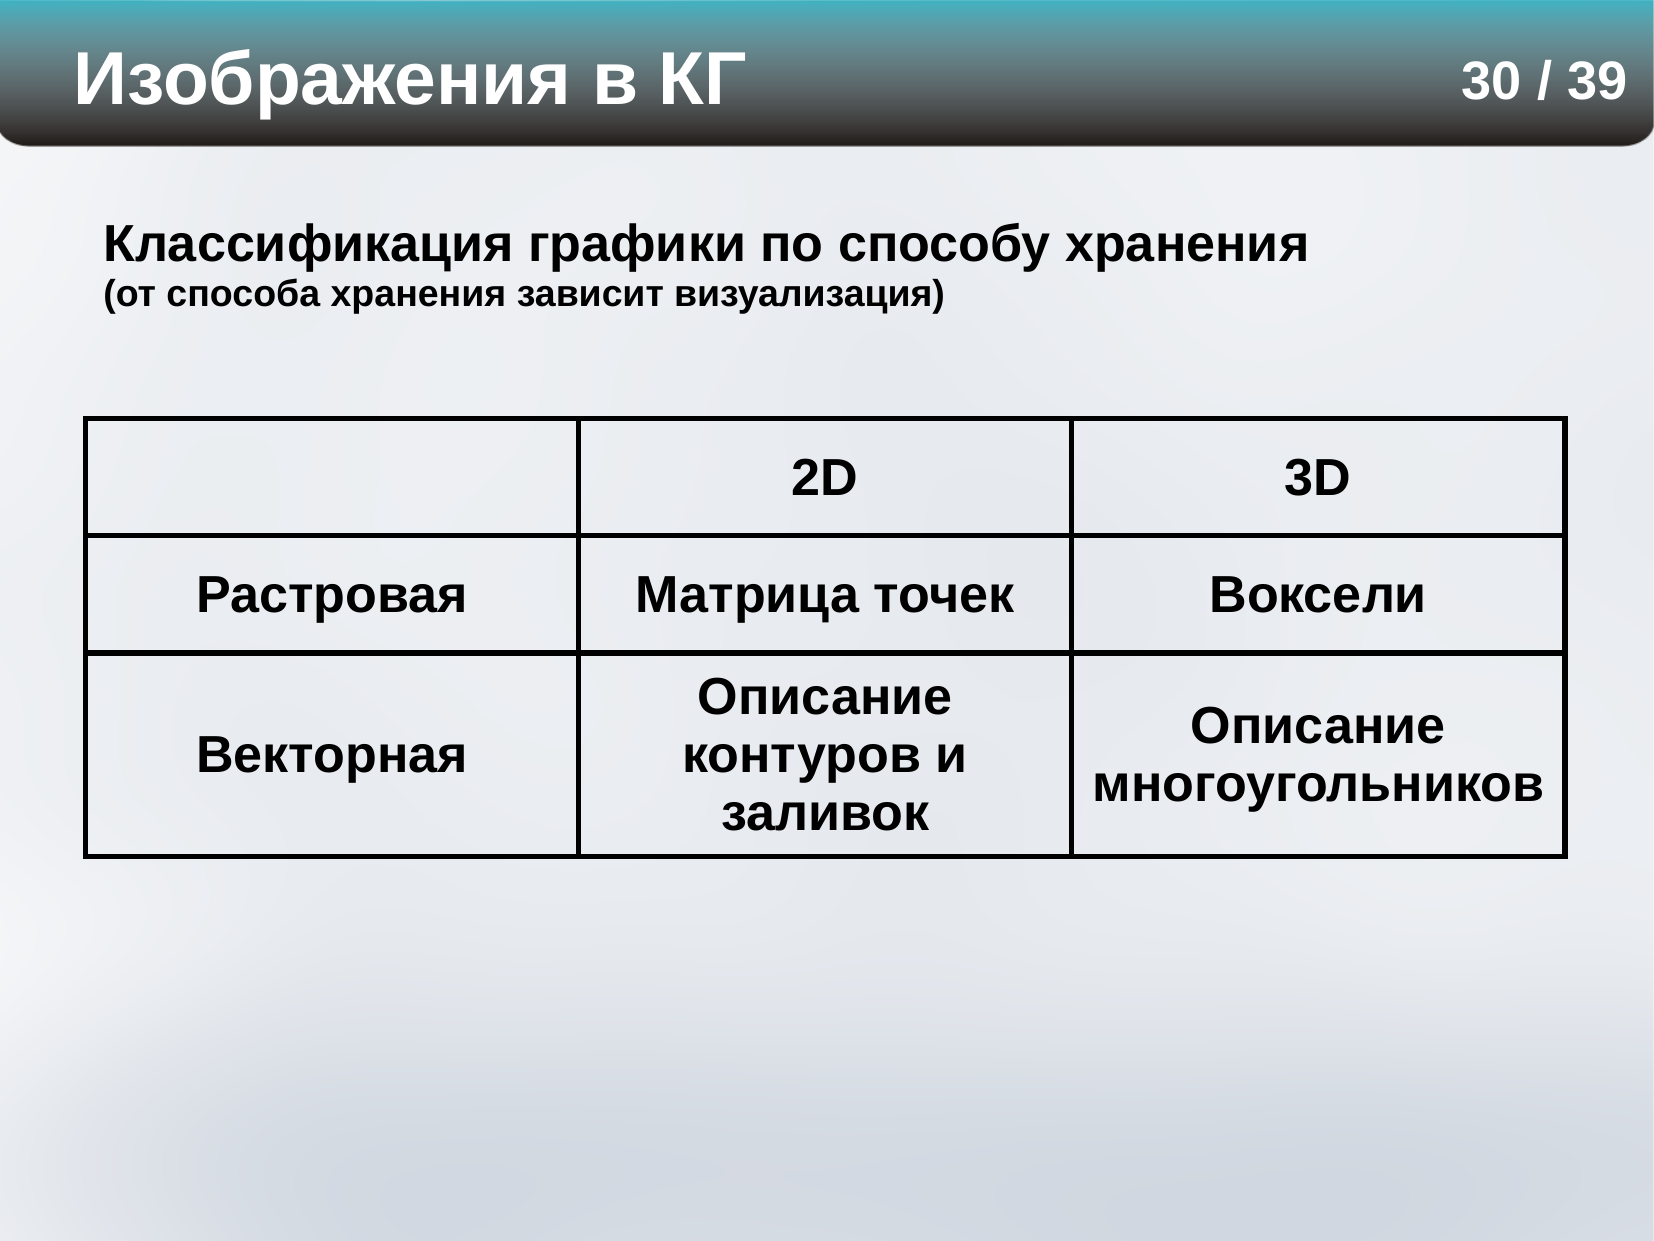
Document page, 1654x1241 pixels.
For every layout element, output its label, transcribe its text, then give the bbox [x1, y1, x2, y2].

text_box Классификация графики по способу хранения (от способа хранения зависит визуализация) [88, 206, 1565, 322]
table_cell Растровая [88, 538, 576, 650]
table_header 3D [1074, 421, 1562, 533]
table_header [88, 421, 576, 533]
picture [0, 0, 1654, 1241]
table_cell Описание многоугольников [1074, 656, 1562, 854]
text_box Изображения в КГ [59, 29, 1270, 129]
table_cell Описание контуров и заливок [581, 656, 1069, 854]
table_header 2D [581, 421, 1069, 533]
table_cell Воксели [1074, 538, 1562, 650]
table_cell Векторная [88, 656, 576, 854]
table_cell Матрица точек [581, 538, 1069, 650]
text_box <номер> / 39 [1446, 42, 1654, 179]
